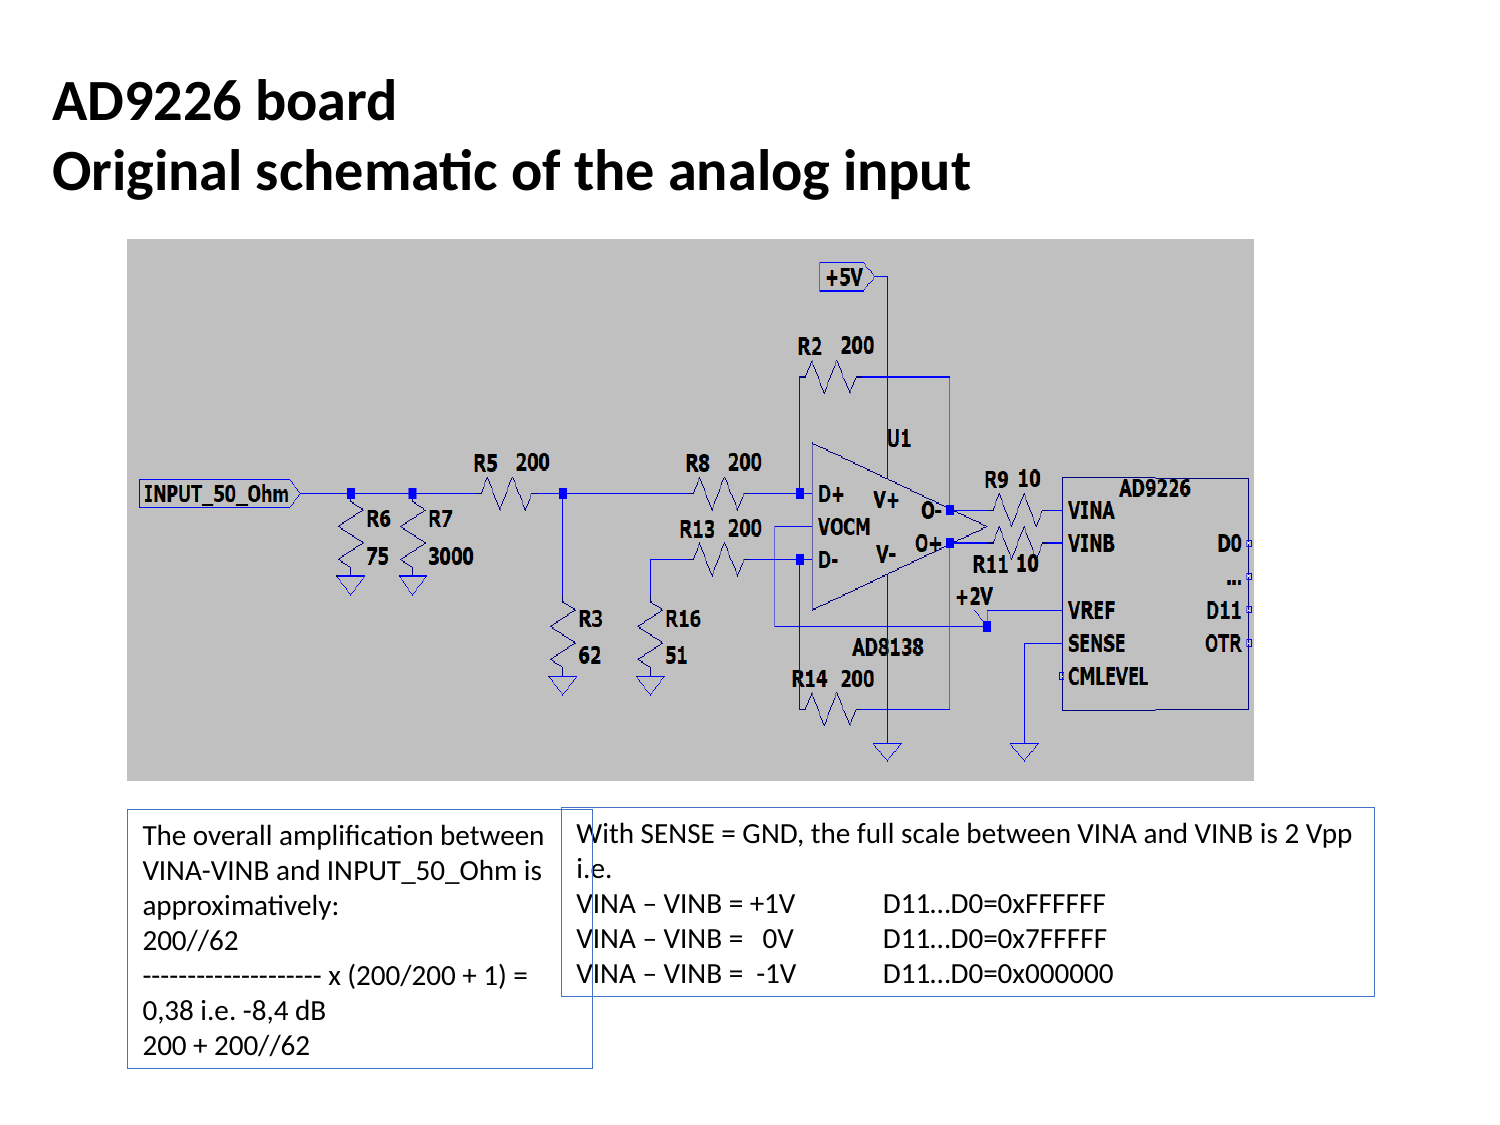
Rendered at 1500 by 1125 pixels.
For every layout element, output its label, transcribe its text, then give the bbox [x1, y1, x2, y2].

text_box The overall amplification between VINA-VINB and INPUT_50_Ohm is approximatively: 200//62 -------------------- x (200/200 + 1) = 0,38 i.e. -8,4 dB 200 + 200//62 [127, 809, 593, 1069]
text_box AD9226 board Original schematic of the analog input [37, 54, 987, 210]
text_box With SENSE = GND, the full scale between VINA and VINB is 2 Vpp i.e. VINA – VINB = +1V D11…D0=0xFFFFFF VINA – VINB = 0V D11…D0=0x7FFFFF VINA – VINB = -1V D11…D0=0x000000 [561, 807, 1375, 997]
picture [127, 239, 1254, 781]
